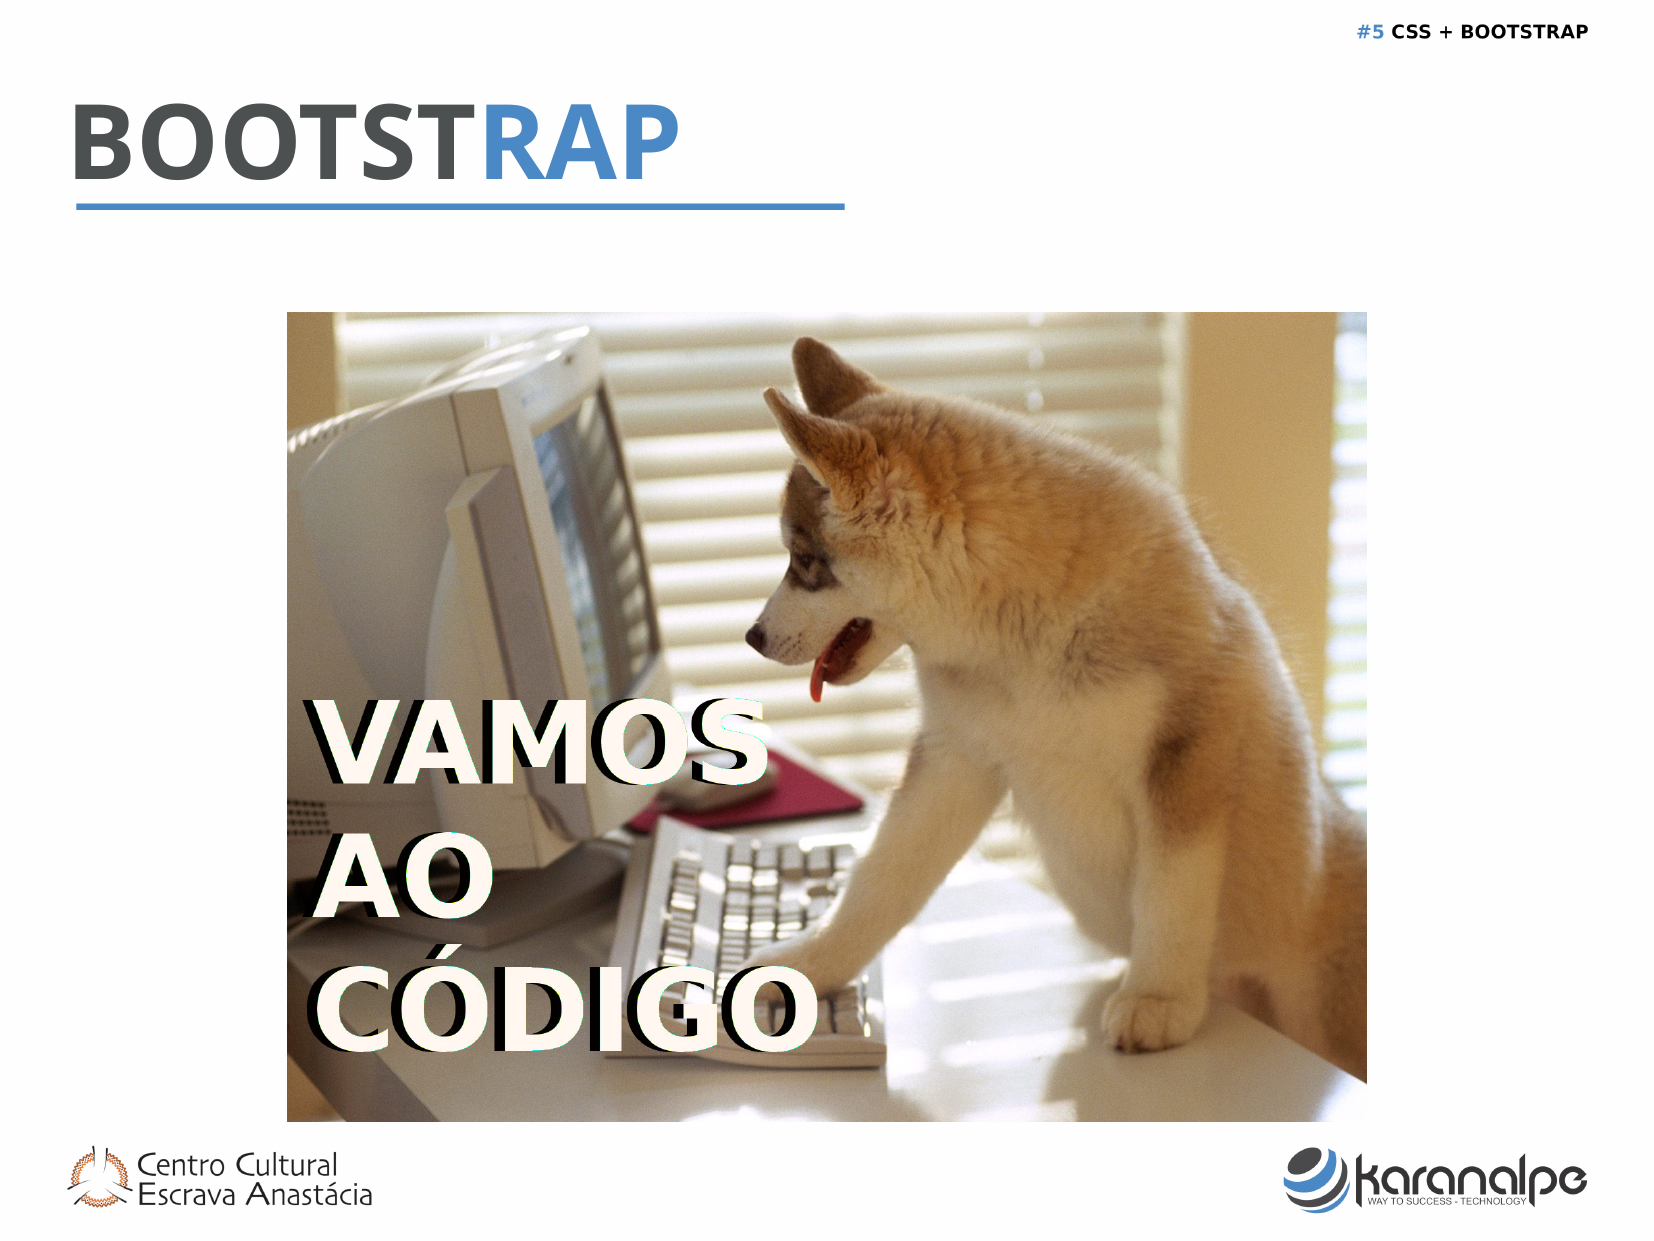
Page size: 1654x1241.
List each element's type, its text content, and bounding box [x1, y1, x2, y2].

title BOOTSTRAP [66, 35, 1555, 243]
picture [0, 0, 1654, 1241]
